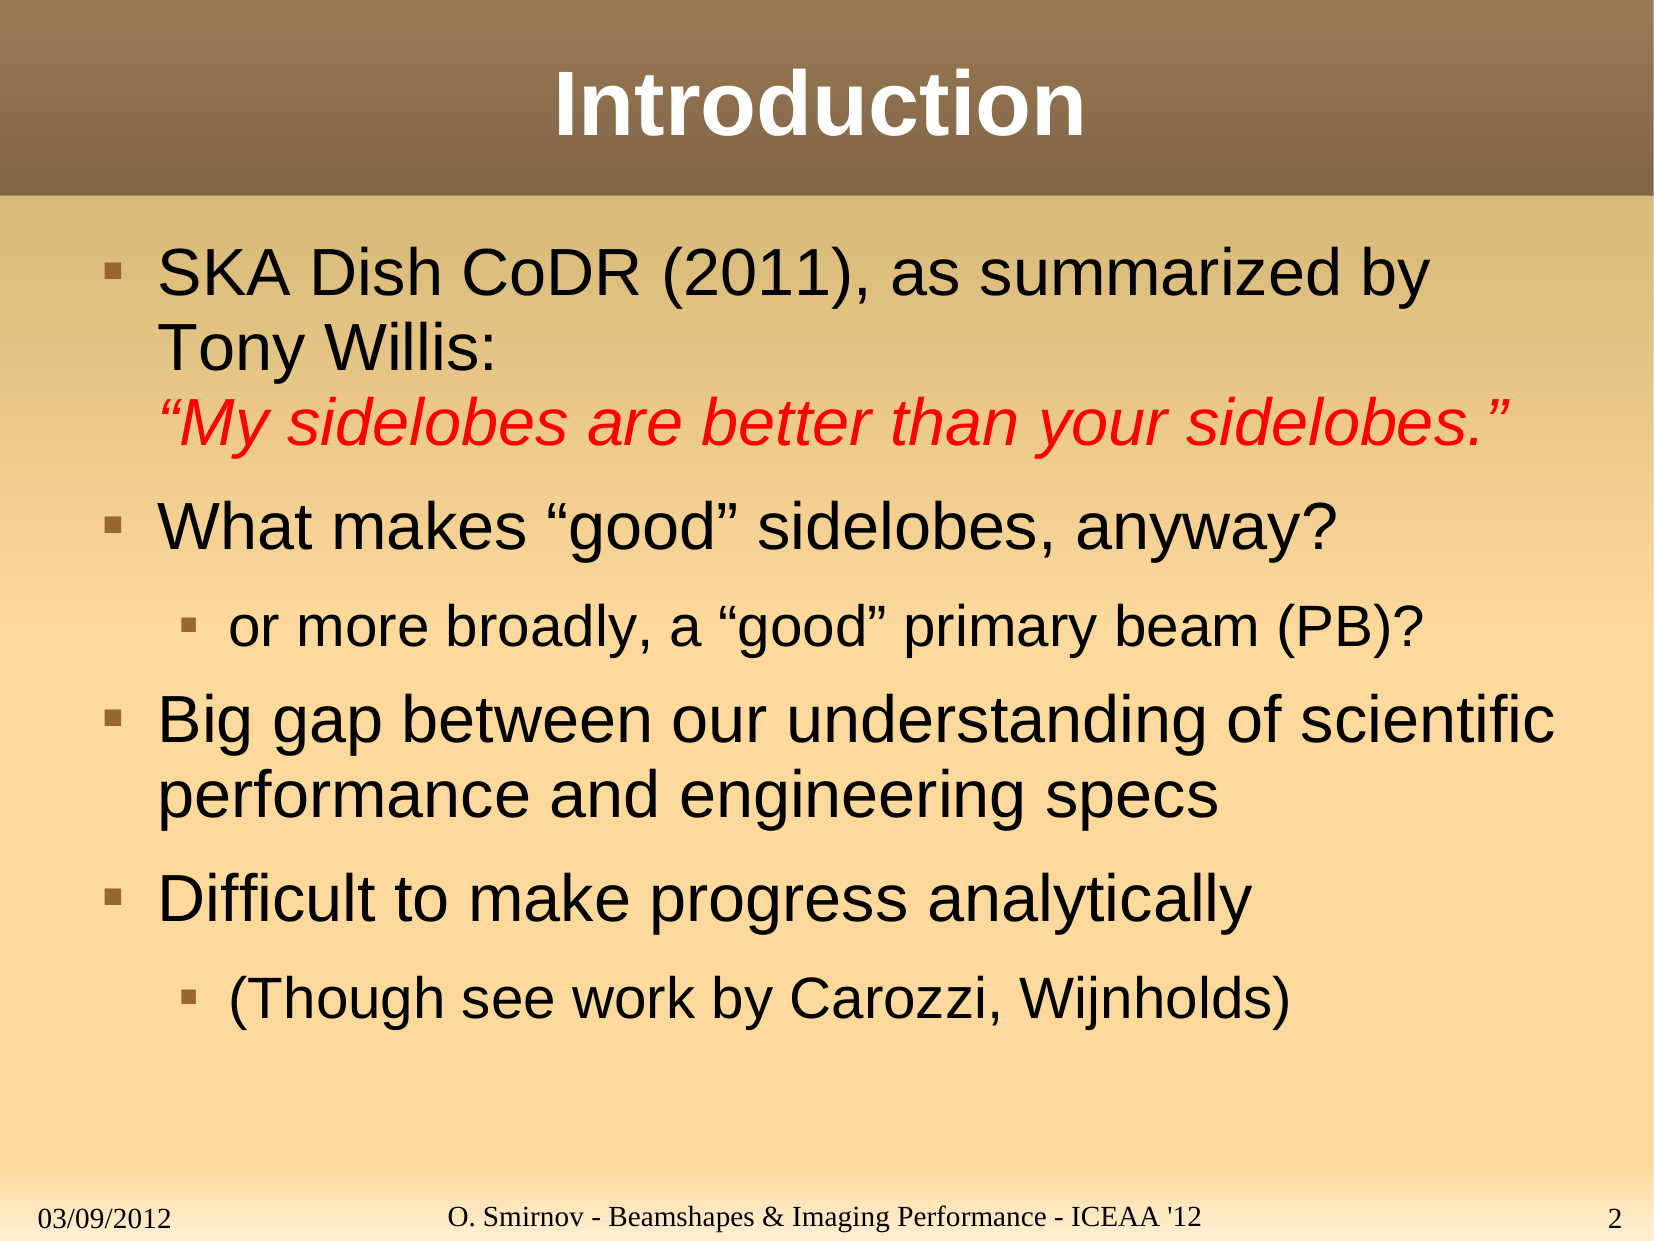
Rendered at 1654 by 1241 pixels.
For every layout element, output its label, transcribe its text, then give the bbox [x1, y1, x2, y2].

picture [0, 0, 1654, 1241]
list SKA Dish CoDR (2011), as summarized by Tony Willis: “My sidelobes are better than your sidelobes.” What makes “good” sidelobes, anyway? or more broadly, a “good” primary beam (PB)? Big gap between our understanding of scientific performance and engineering specs Difficult to make progress analytically (Though see work by Carozzi, Wijnholds) [86, 235, 1576, 1054]
title Introduction [76, 0, 1565, 208]
